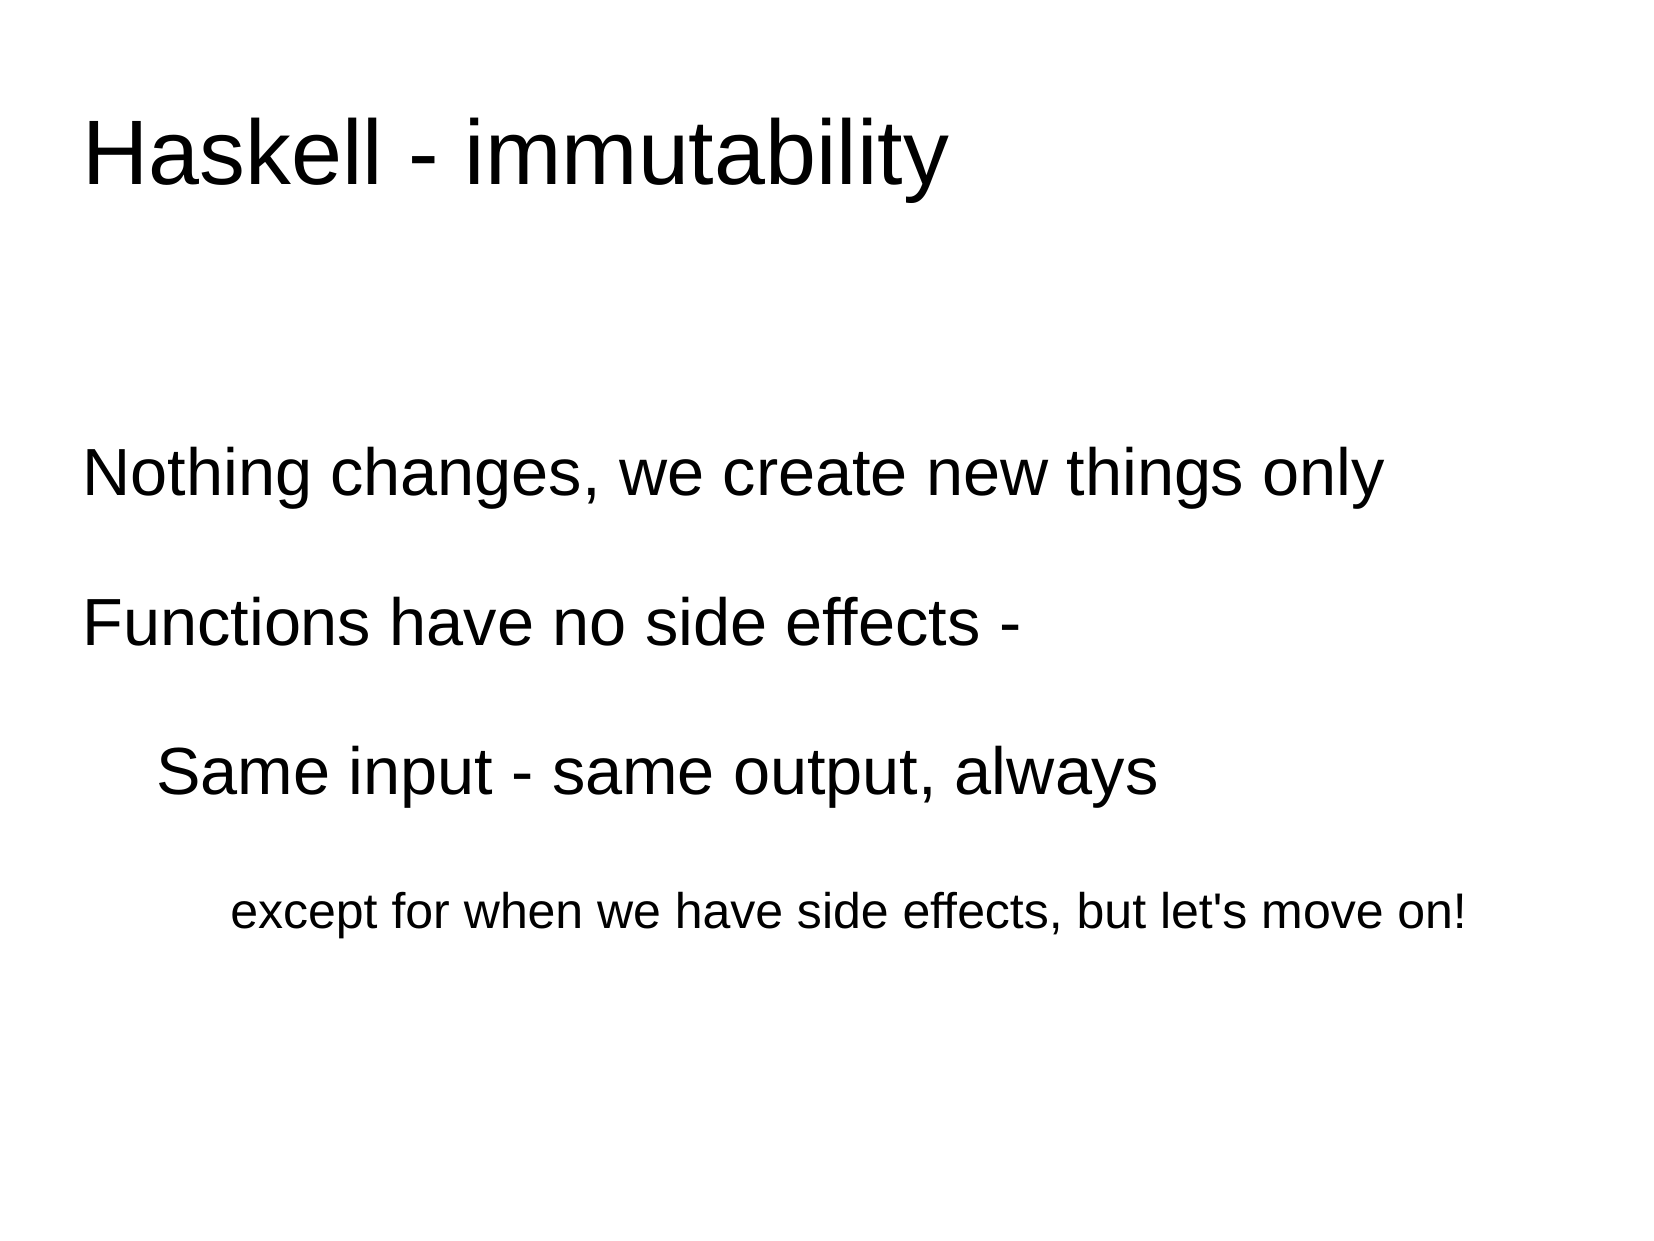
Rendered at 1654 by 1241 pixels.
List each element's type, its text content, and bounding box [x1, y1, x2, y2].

subtitle Nothing changes, we create new things only Functions have no side effects - Same input - same output, always except for when we have side effects, but let's move on! [82, 290, 1571, 1010]
title Haskell - immutability [82, 49, 1571, 257]
